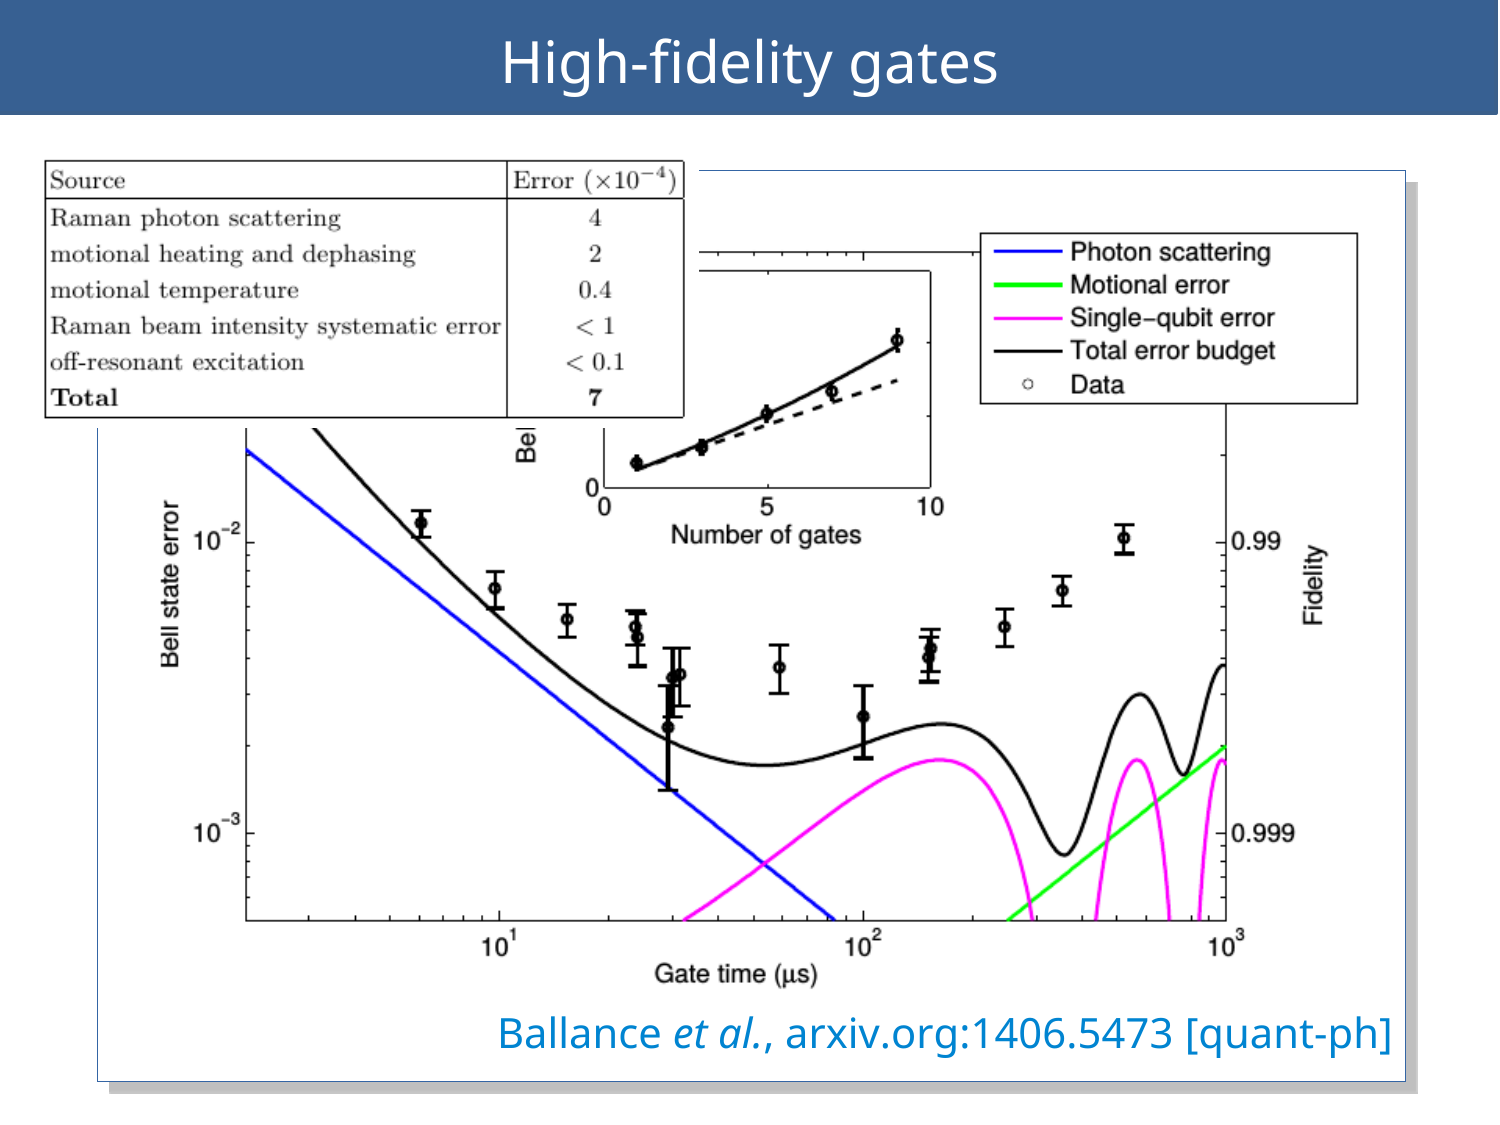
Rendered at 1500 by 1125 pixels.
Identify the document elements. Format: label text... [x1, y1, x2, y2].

text_box [97, 170, 1406, 1082]
text_box Ballance et al., arxiv.org:1406.5473 [quant-ph] [482, 999, 1386, 1065]
text_box High-fidelity gates [46, 17, 1454, 103]
picture [37, 151, 1388, 1000]
